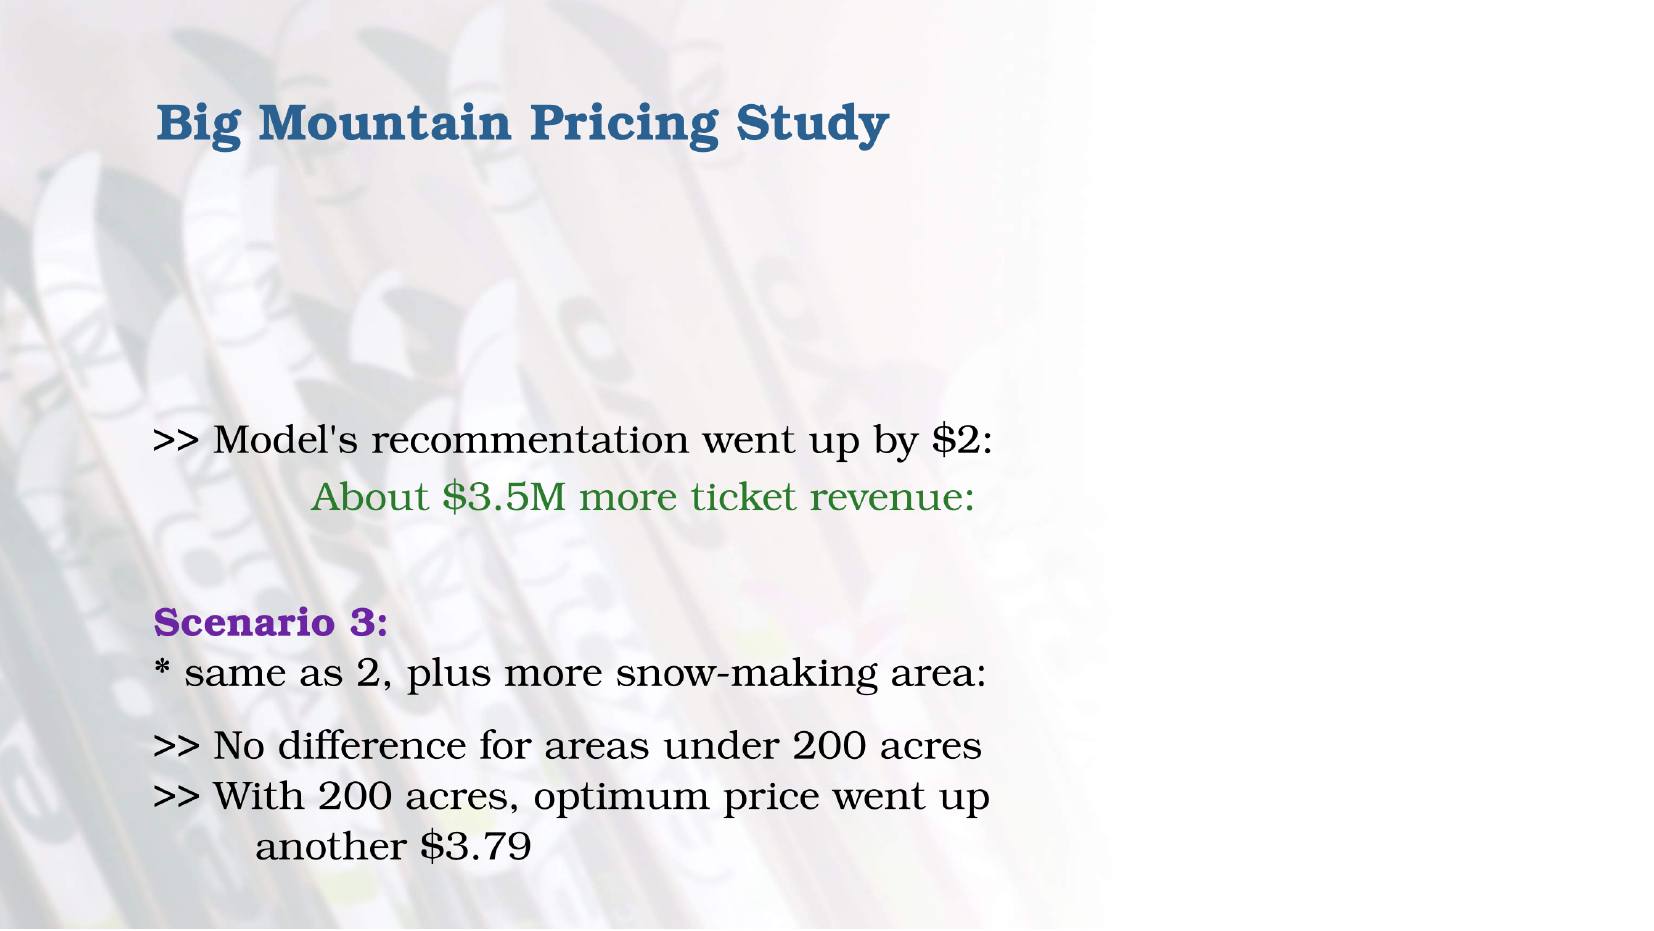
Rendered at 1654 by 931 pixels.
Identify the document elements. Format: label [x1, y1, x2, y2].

picture [0, 0, 1238, 929]
